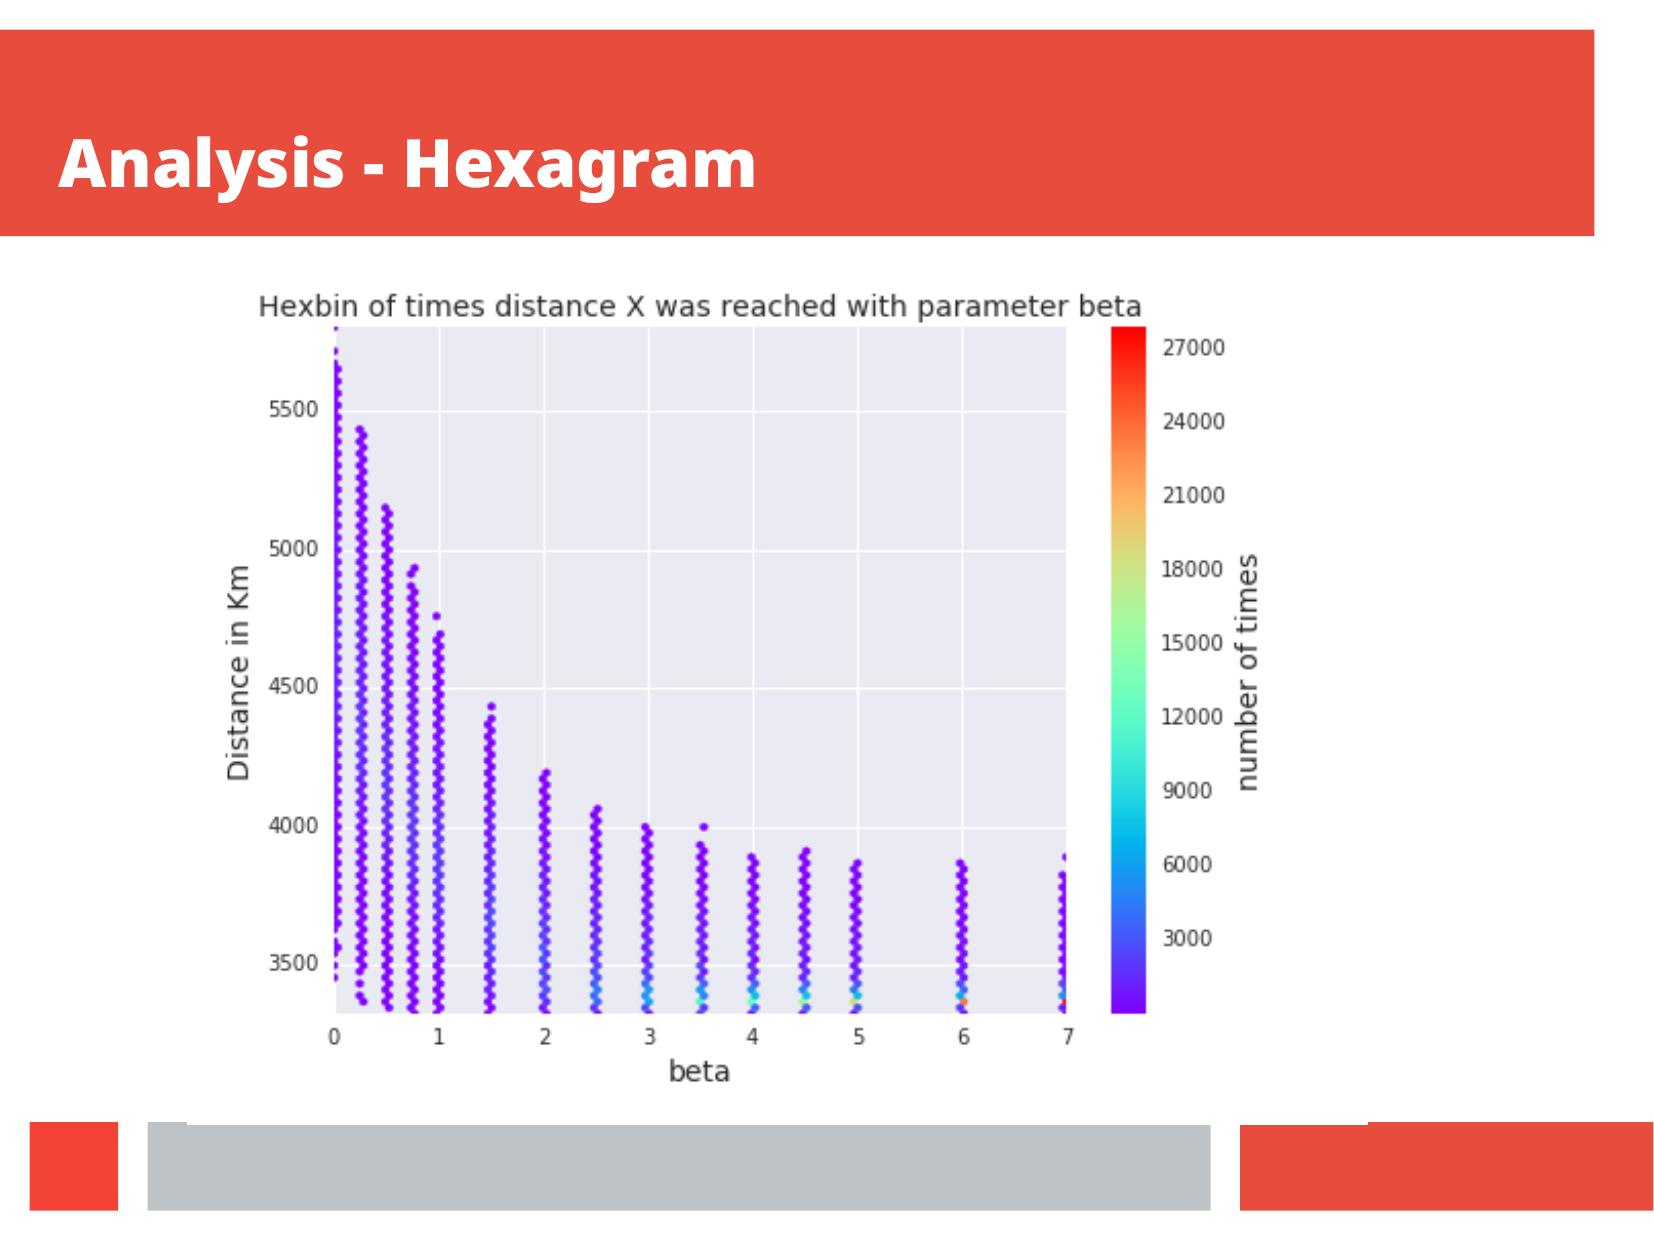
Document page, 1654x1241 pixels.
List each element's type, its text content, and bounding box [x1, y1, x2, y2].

picture [187, 239, 1368, 1126]
title Analysis - Hexagram [59, 59, 1595, 207]
